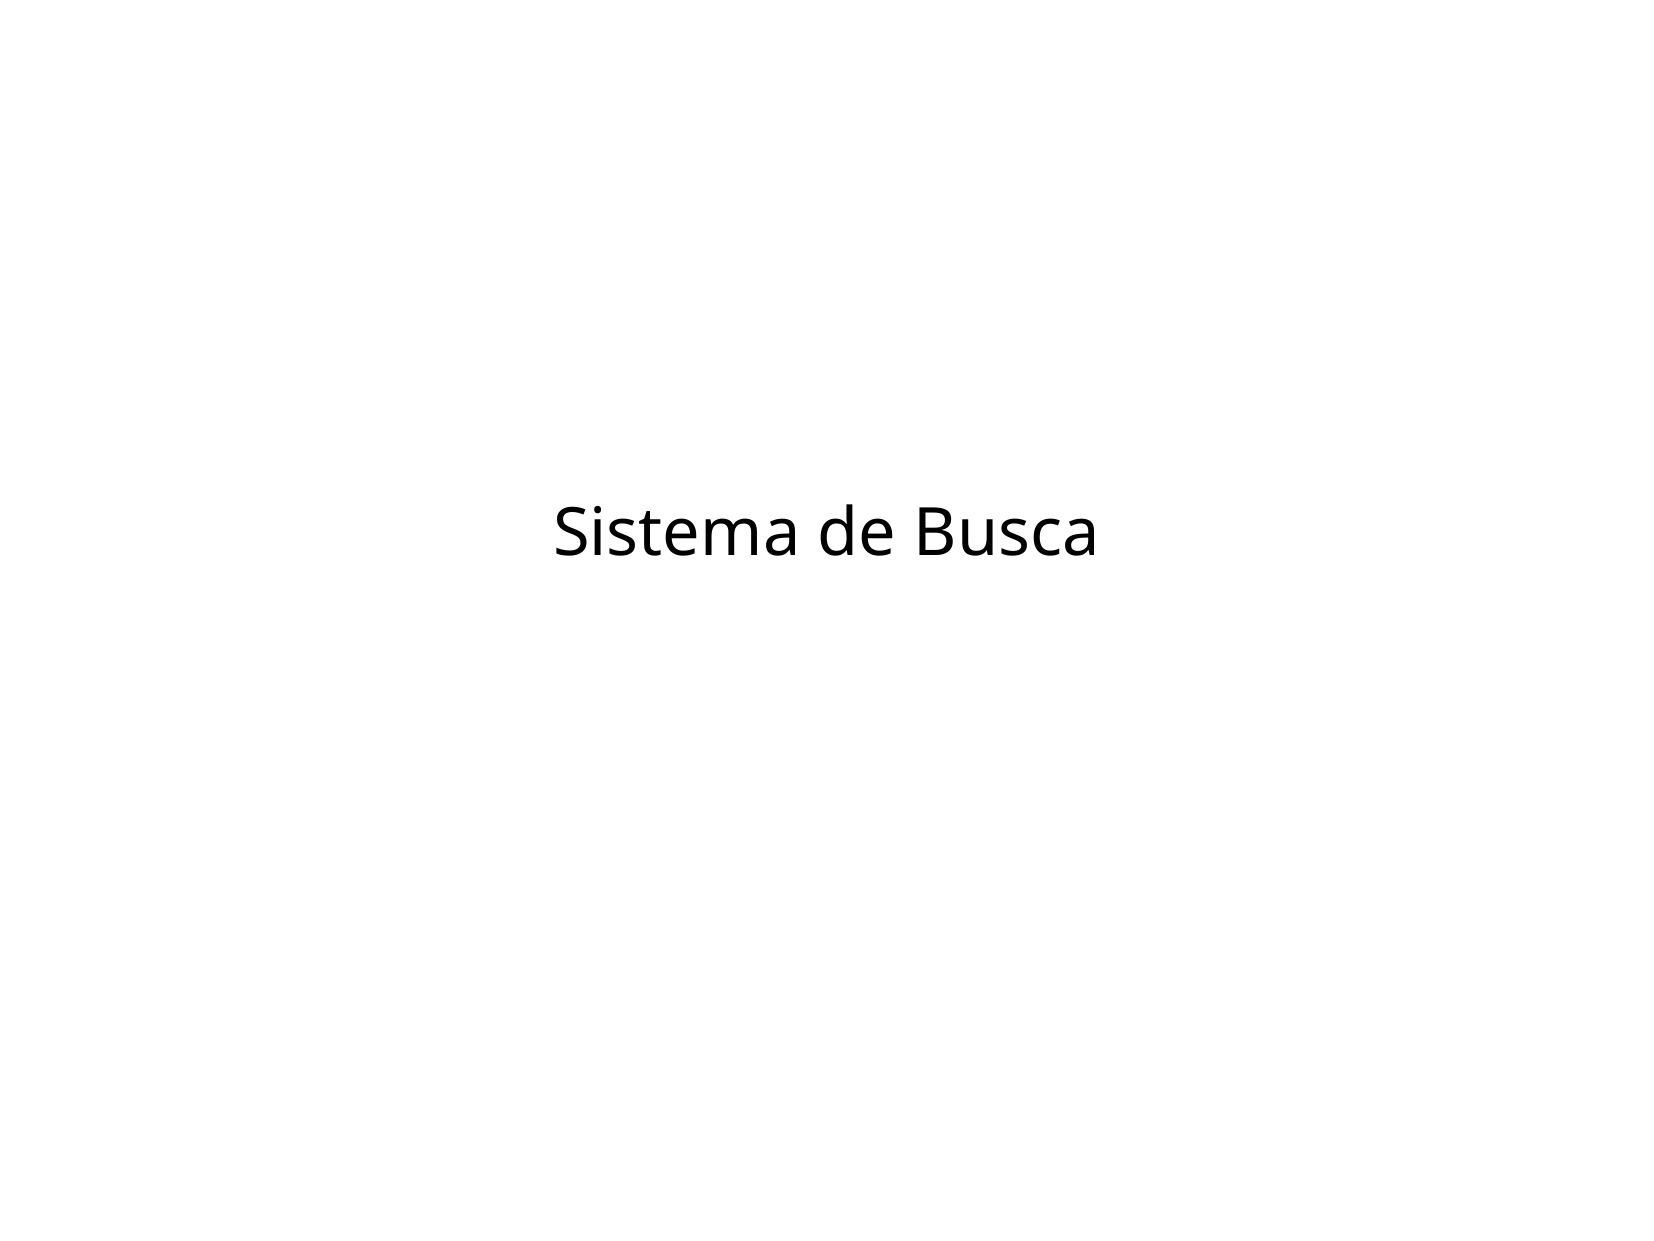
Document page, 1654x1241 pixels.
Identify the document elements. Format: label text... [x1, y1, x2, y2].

subtitle Sistema de Busca [82, 49, 1571, 1010]
